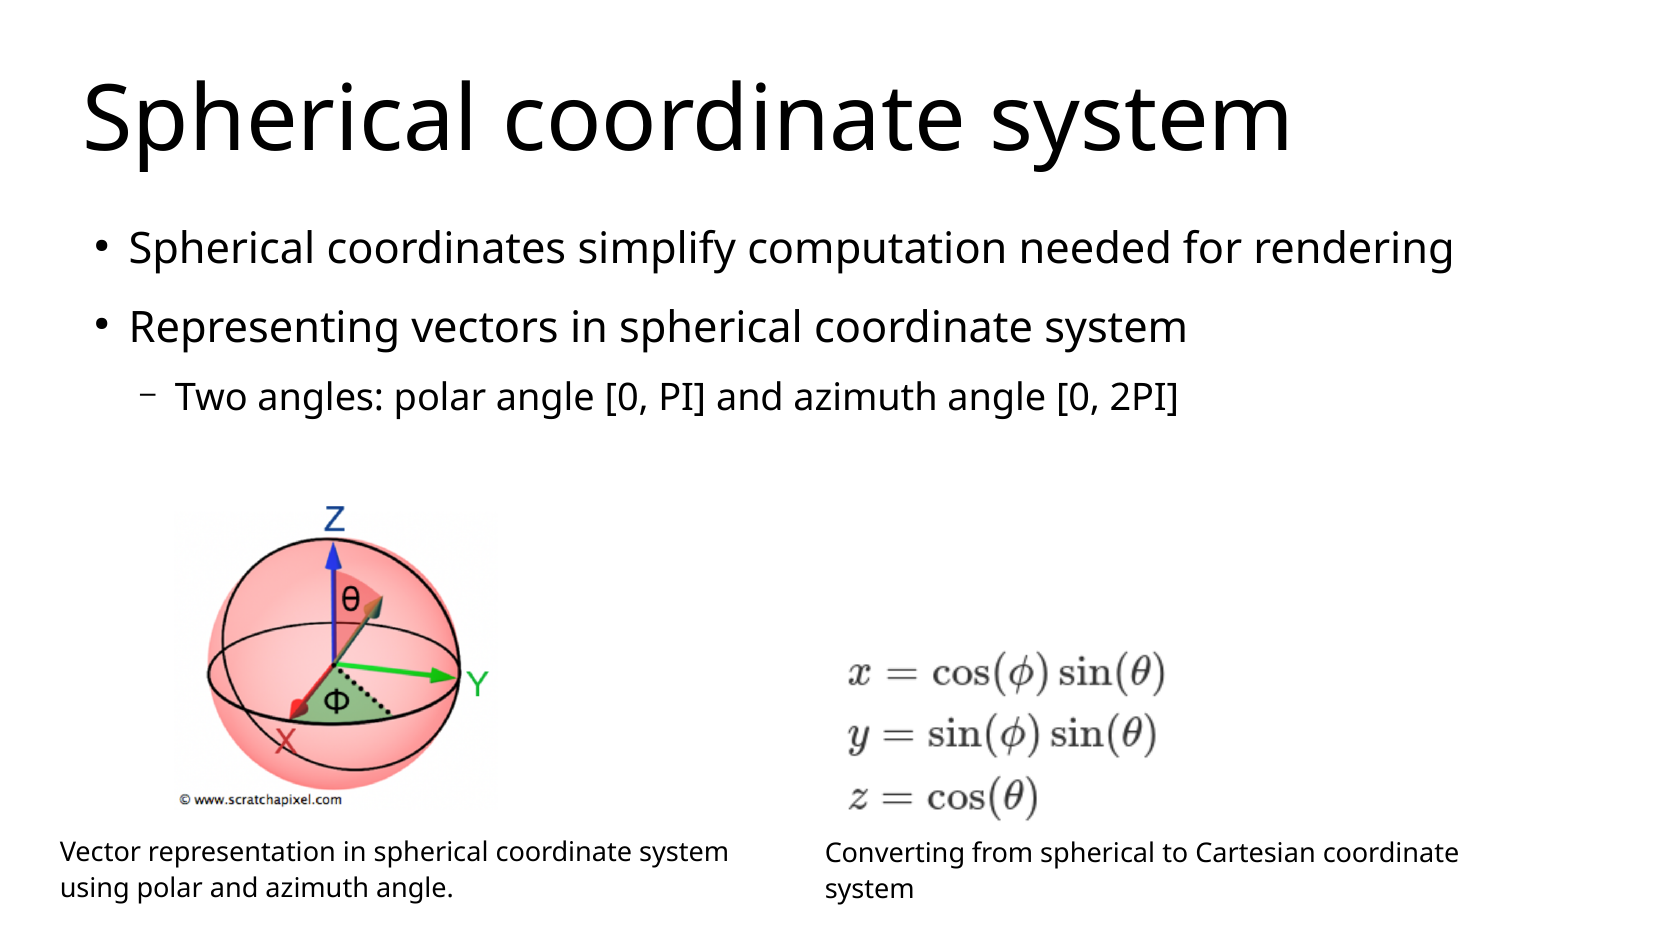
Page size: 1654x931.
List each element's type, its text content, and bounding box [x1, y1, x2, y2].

text_box Vector representation in spherical coordinate system using polar and azimuth angle. [45, 825, 781, 931]
text_box Converting from spherical to Cartesian coordinate system [810, 826, 1546, 931]
picture [821, 638, 1198, 826]
title Spherical coordinate system [82, 37, 1571, 193]
list Spherical coordinates simplify computation needed for rendering Representing vectors in spherical coordinate system Two angles: polar angle [0, PI] and azimuth angle [0, 2PI] [82, 217, 1571, 466]
picture [165, 486, 536, 811]
